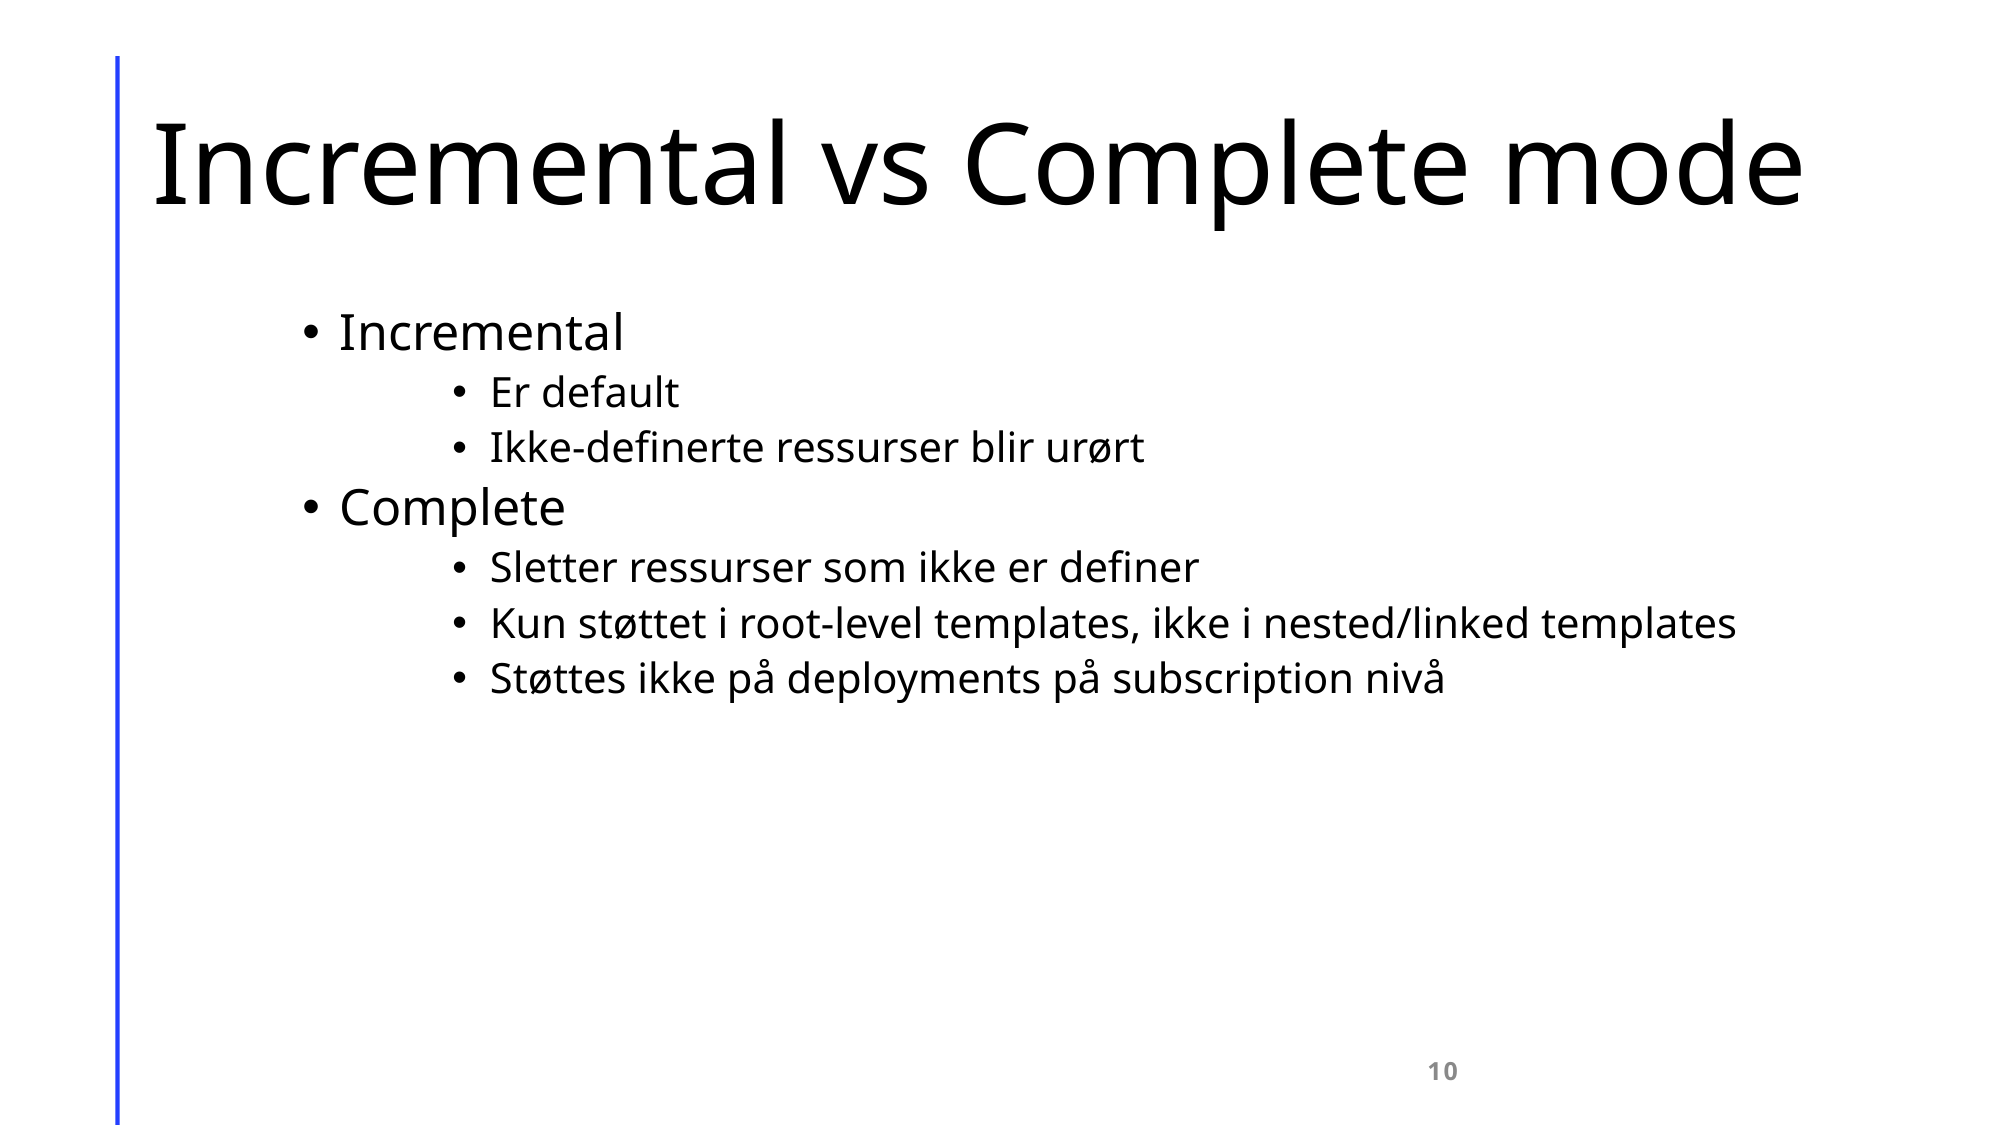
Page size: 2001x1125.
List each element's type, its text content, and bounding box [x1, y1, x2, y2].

text_box [1412, 1042, 1863, 1103]
title Incremental vs Complete mode [137, 59, 1863, 278]
list Incremental Er default Ikke-definerte ressurser blir urørt Complete Sletter ressurser som ikke er definer Kun støttet i root-level templates, ikke i nested/linked templates Støttes ikke på deployments på subscription nivå [137, 299, 1863, 1014]
